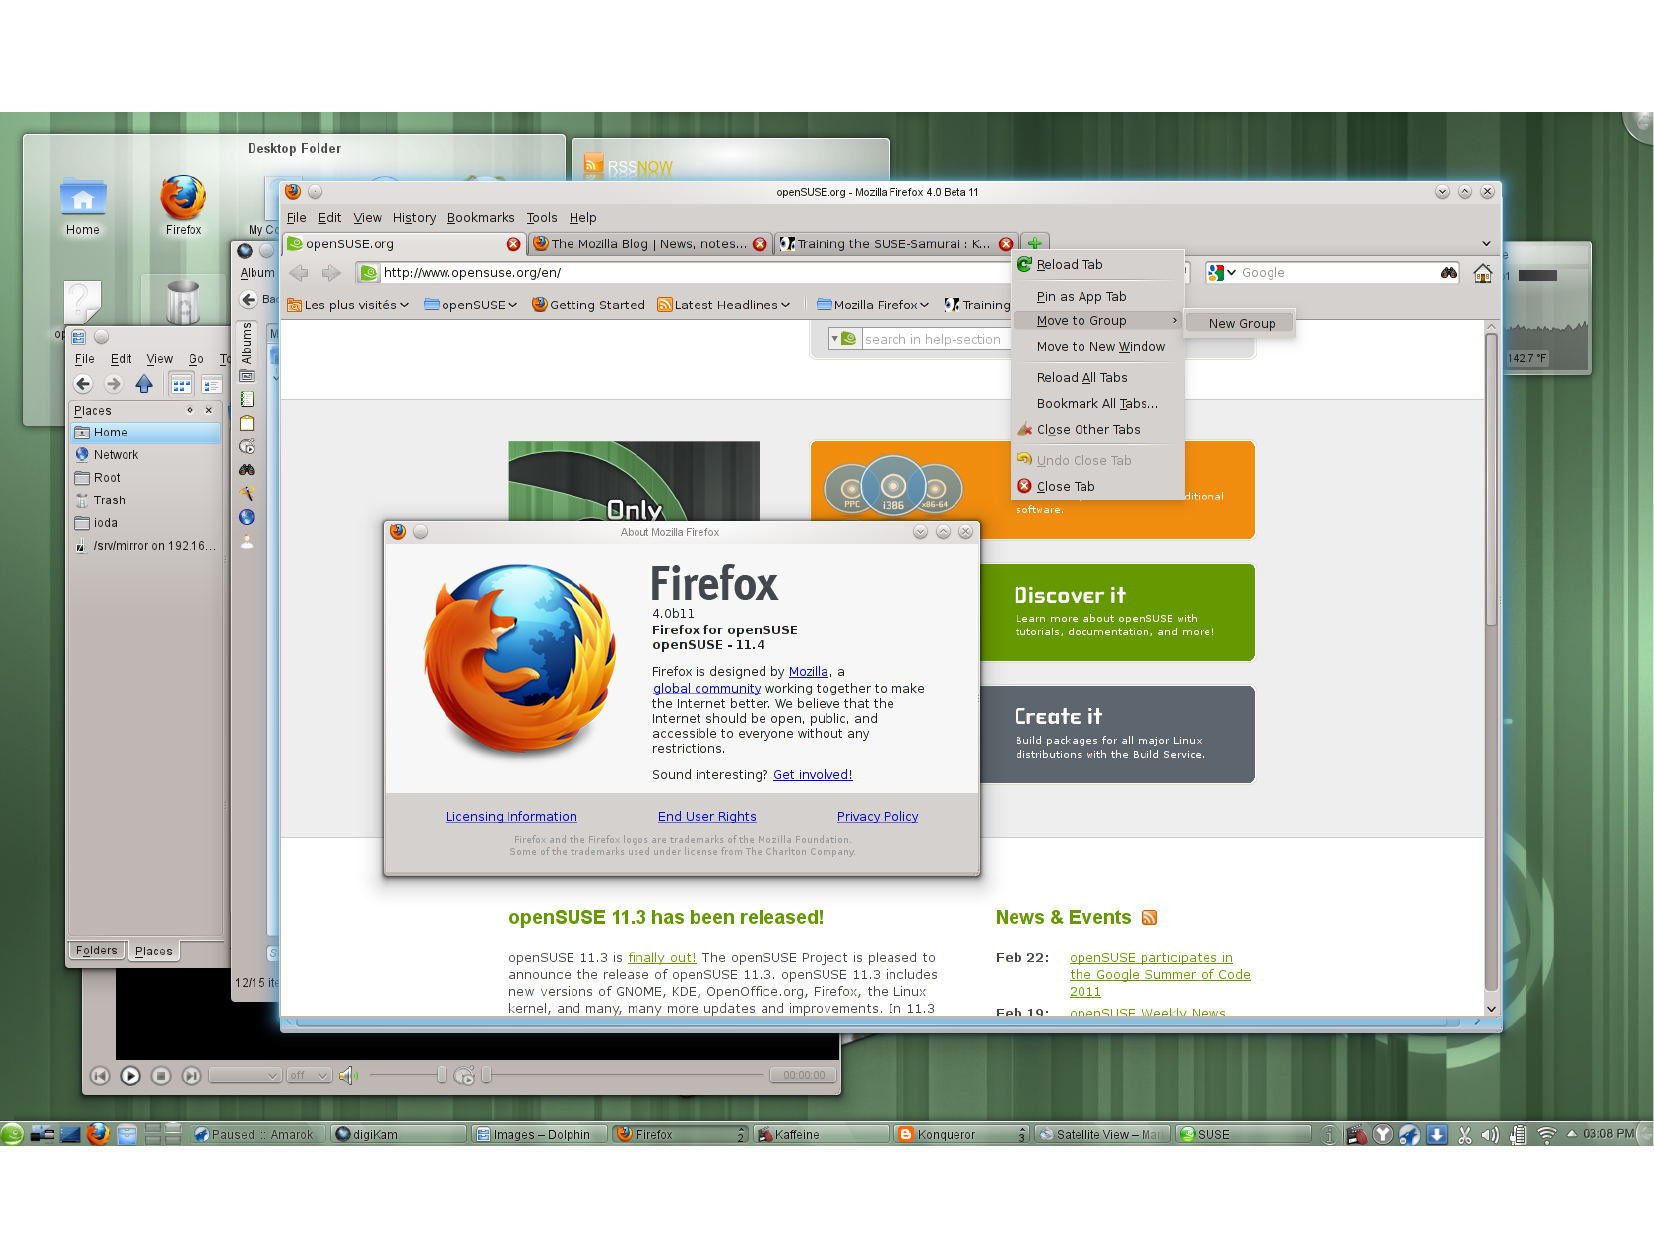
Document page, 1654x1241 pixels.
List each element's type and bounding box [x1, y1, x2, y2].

picture [0, 112, 1654, 1146]
